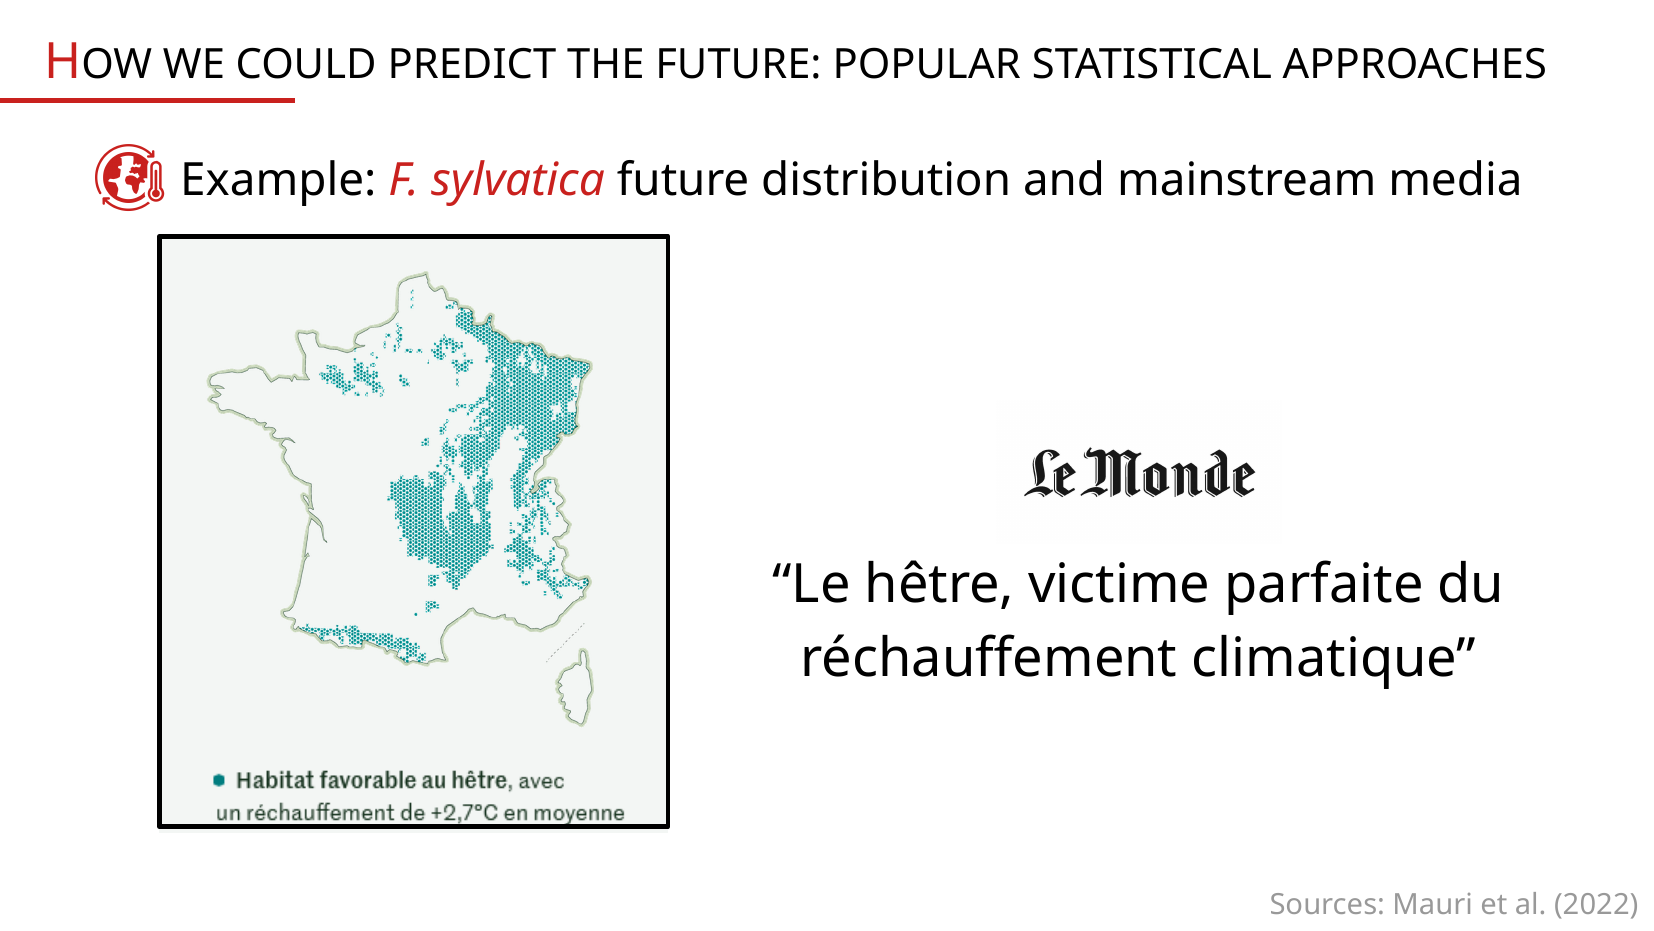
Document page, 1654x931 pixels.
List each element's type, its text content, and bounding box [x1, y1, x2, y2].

text_box HOW WE COULD PREDICT THE FUTURE: POPULAR STATISTICAL APPROACHES [29, 0, 1625, 119]
text_box Example: F. sylvatica future distribution and mainstream media [165, 118, 1625, 237]
text_box Sources: Mauri et al. (2022) [826, 826, 1654, 931]
picture [87, 141, 172, 213]
text_box “Le hêtre, victime parfaite du réchauffement climatique” [679, 537, 1599, 700]
picture [996, 400, 1282, 537]
picture [159, 829, 668, 833]
picture [162, 239, 666, 824]
